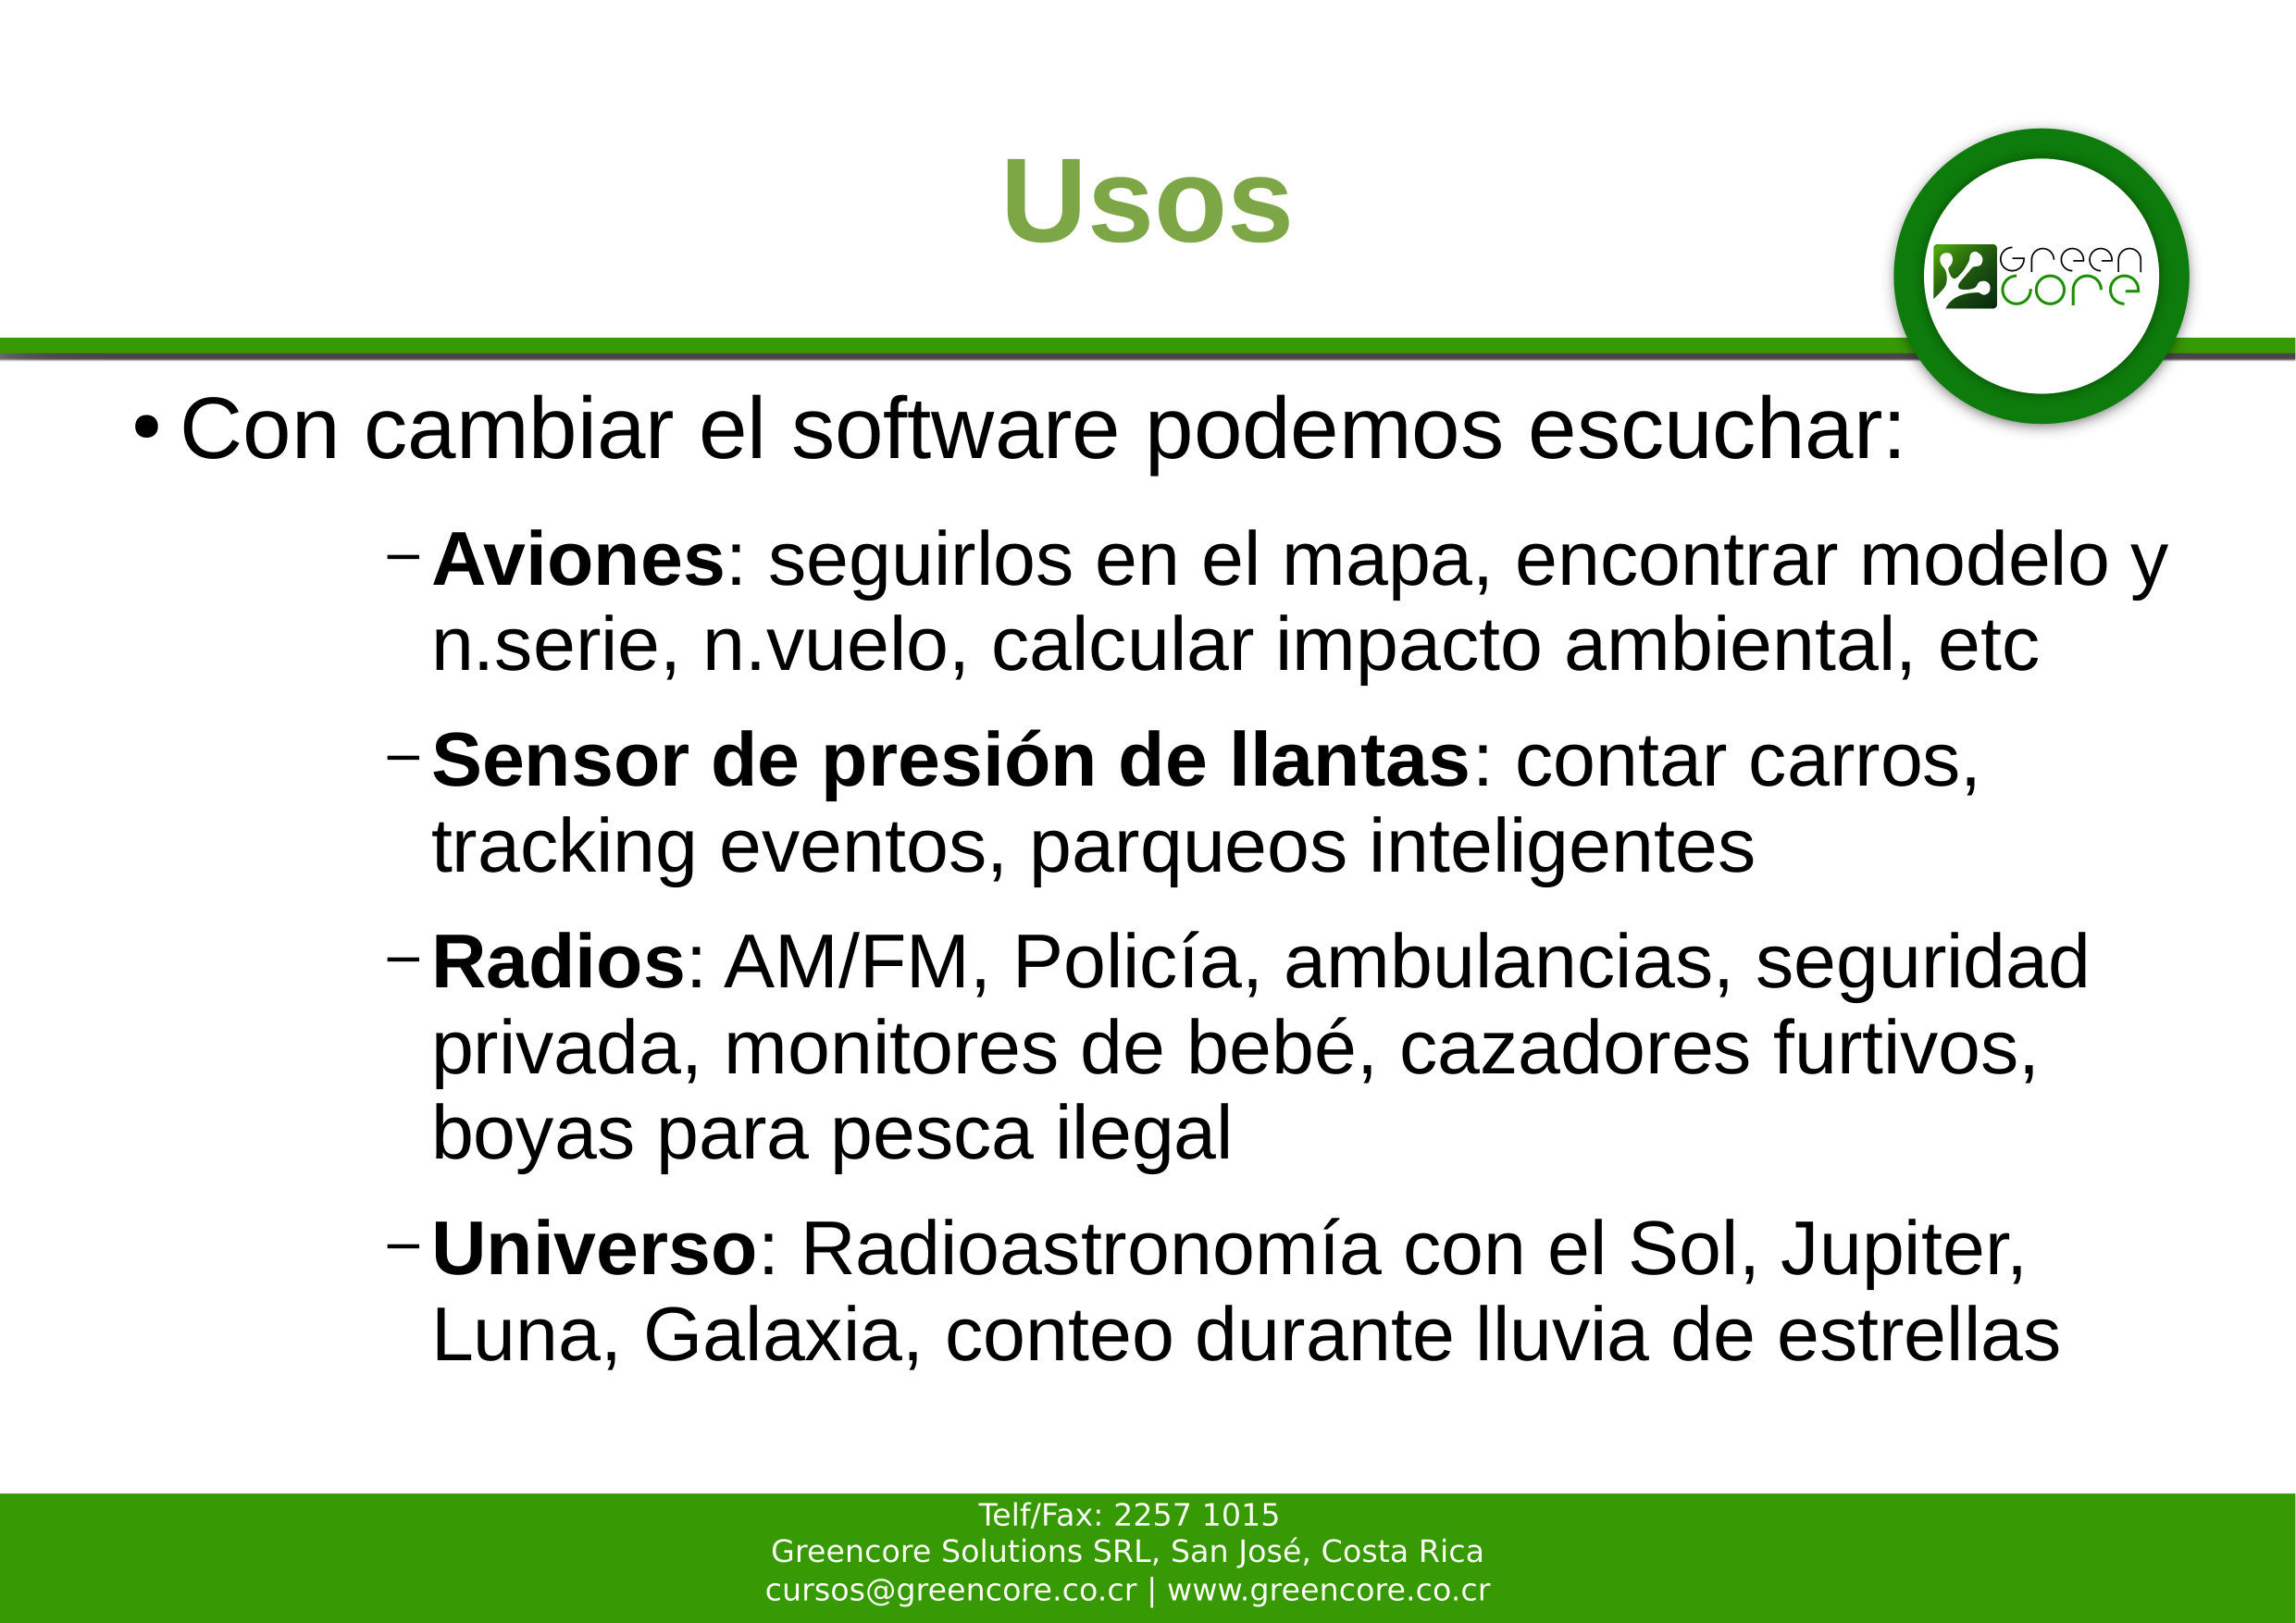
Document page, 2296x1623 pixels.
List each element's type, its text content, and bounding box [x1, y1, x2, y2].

title Usos [115, 64, 2181, 336]
picture [0, 0, 2296, 1623]
list Con cambiar el software podemos escuchar: Aviones: seguirlos en el mapa, encontrar modelo y n.serie, n.vuelo, calcular impacto ambiental, etc Sensor de presión de llantas: contar carros, tracking eventos, parqueos inteligentes Radios: AM/FM, Policía, ambulancias, seguridad privada, monitores de bebé, cazadores furtivos, boyas para pesca ilegal Universo: Radioastronomía con el Sol, Jupiter, Luna, Galaxia, conteo durante lluvia de estrellas [115, 379, 2181, 1377]
